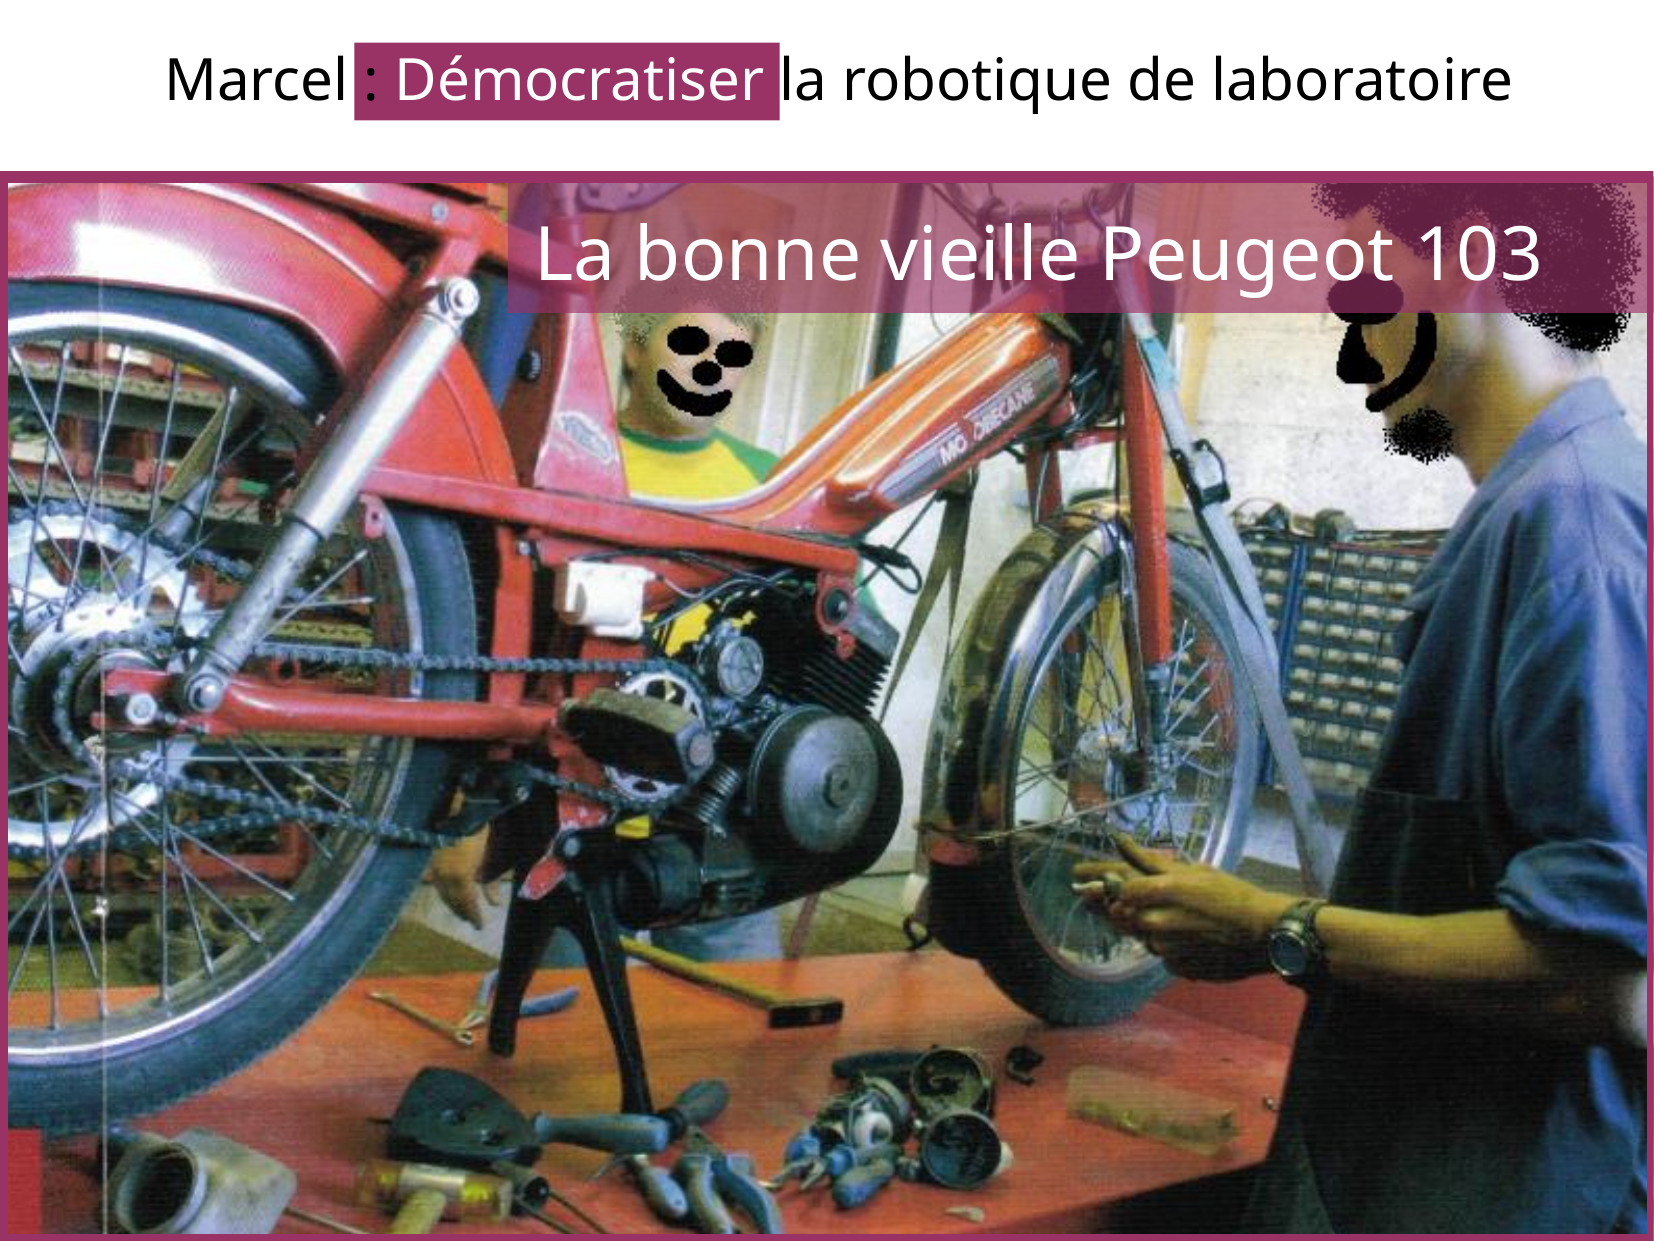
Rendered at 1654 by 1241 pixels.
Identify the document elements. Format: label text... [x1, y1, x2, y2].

text_box [507, 176, 1654, 313]
picture [8, 183, 1647, 1234]
text_box La bonne vieille Peugeot 103 [519, 193, 1654, 306]
title Marcel : Démocratiser la robotique de laboratoire [94, 0, 1583, 156]
